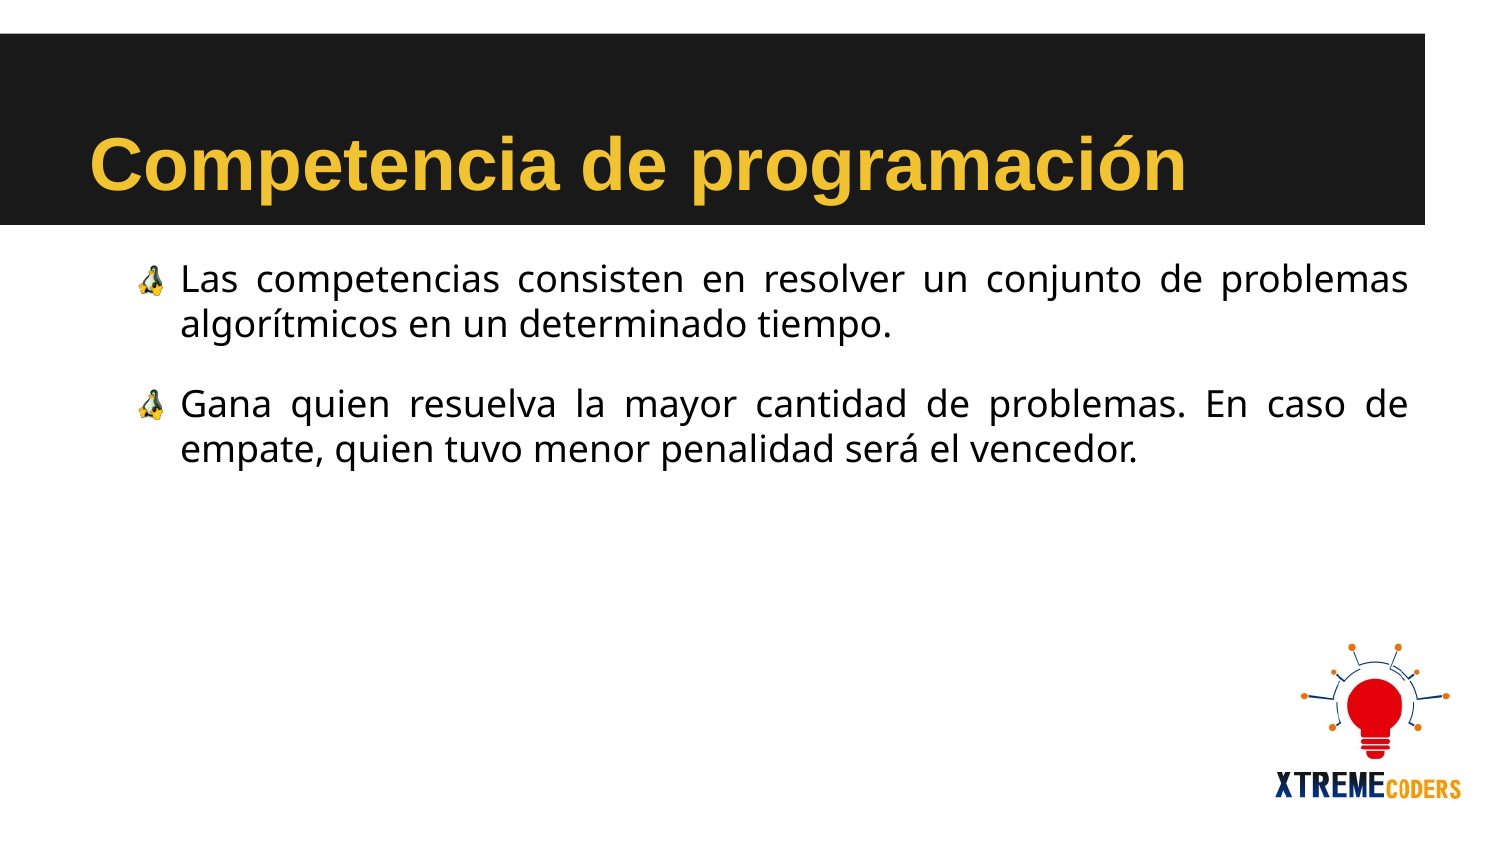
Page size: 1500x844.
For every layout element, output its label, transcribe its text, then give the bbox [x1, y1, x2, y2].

picture [1275, 640, 1465, 804]
text_box Las competencias consisten en resolver un conjunto de problemas algorítmicos en un determinado tiempo. Gana quien resuelva la mayor cantidad de problemas. En caso de empate, quien tuvo menor penalidad será el vencedor. [165, 239, 1425, 808]
picture [135, 389, 166, 420]
picture [135, 265, 166, 296]
text_box Competencia de programación [74, 33, 1425, 221]
